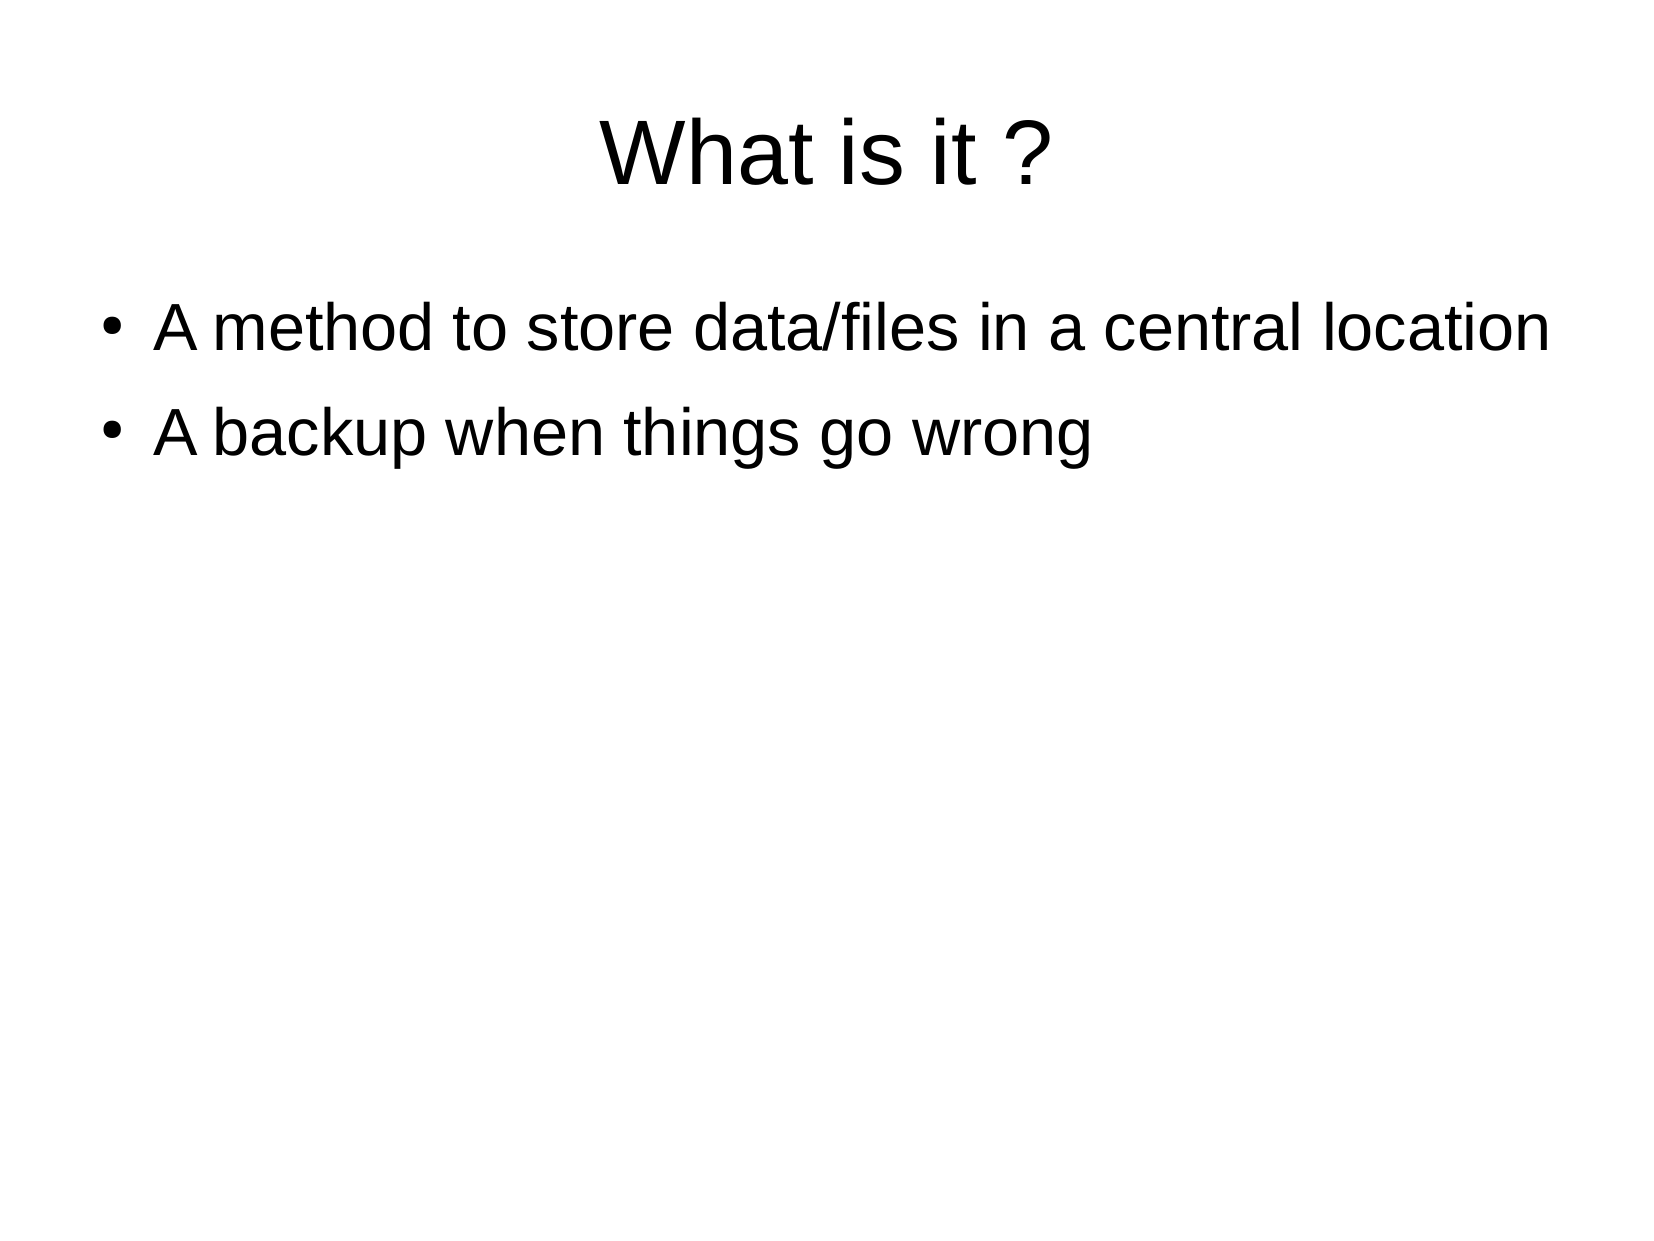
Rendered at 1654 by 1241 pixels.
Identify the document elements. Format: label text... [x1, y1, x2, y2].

list A method to store data/files in a central location A backup when things go wrong [82, 290, 1571, 1010]
title What is it ? [82, 49, 1571, 257]
